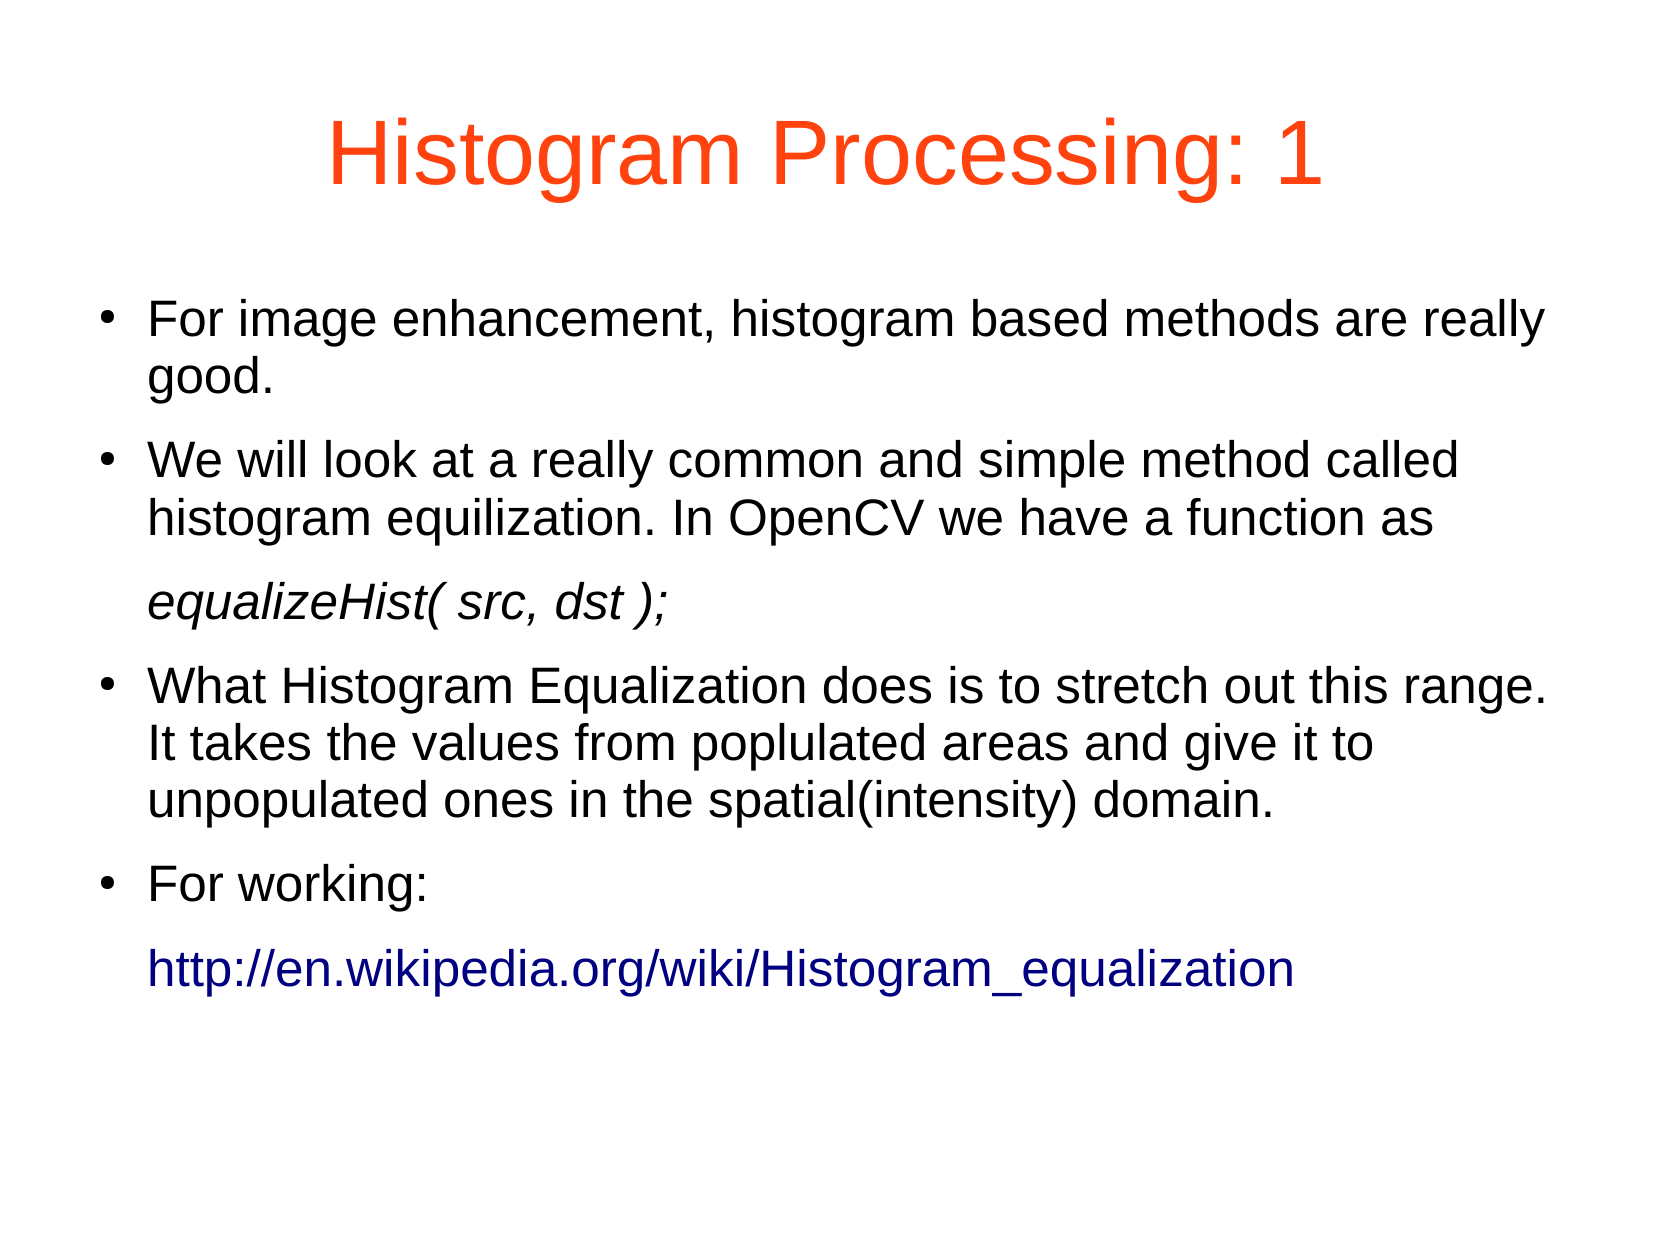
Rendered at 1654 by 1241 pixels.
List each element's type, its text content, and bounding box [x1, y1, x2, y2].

list For image enhancement, histogram based methods are really good. We will look at a really common and simple method called histogram equilization. In OpenCV we have a function as equalizeHist( src, dst ); What Histogram Equalization does is to stretch out this range. It takes the values from poplulated areas and give it to unpopulated ones in the spatial(intensity) domain. For working: http://en.wikipedia.org/wiki/Histogram_equalization [82, 290, 1571, 1010]
title Histogram Processing: 1 [82, 49, 1571, 257]
